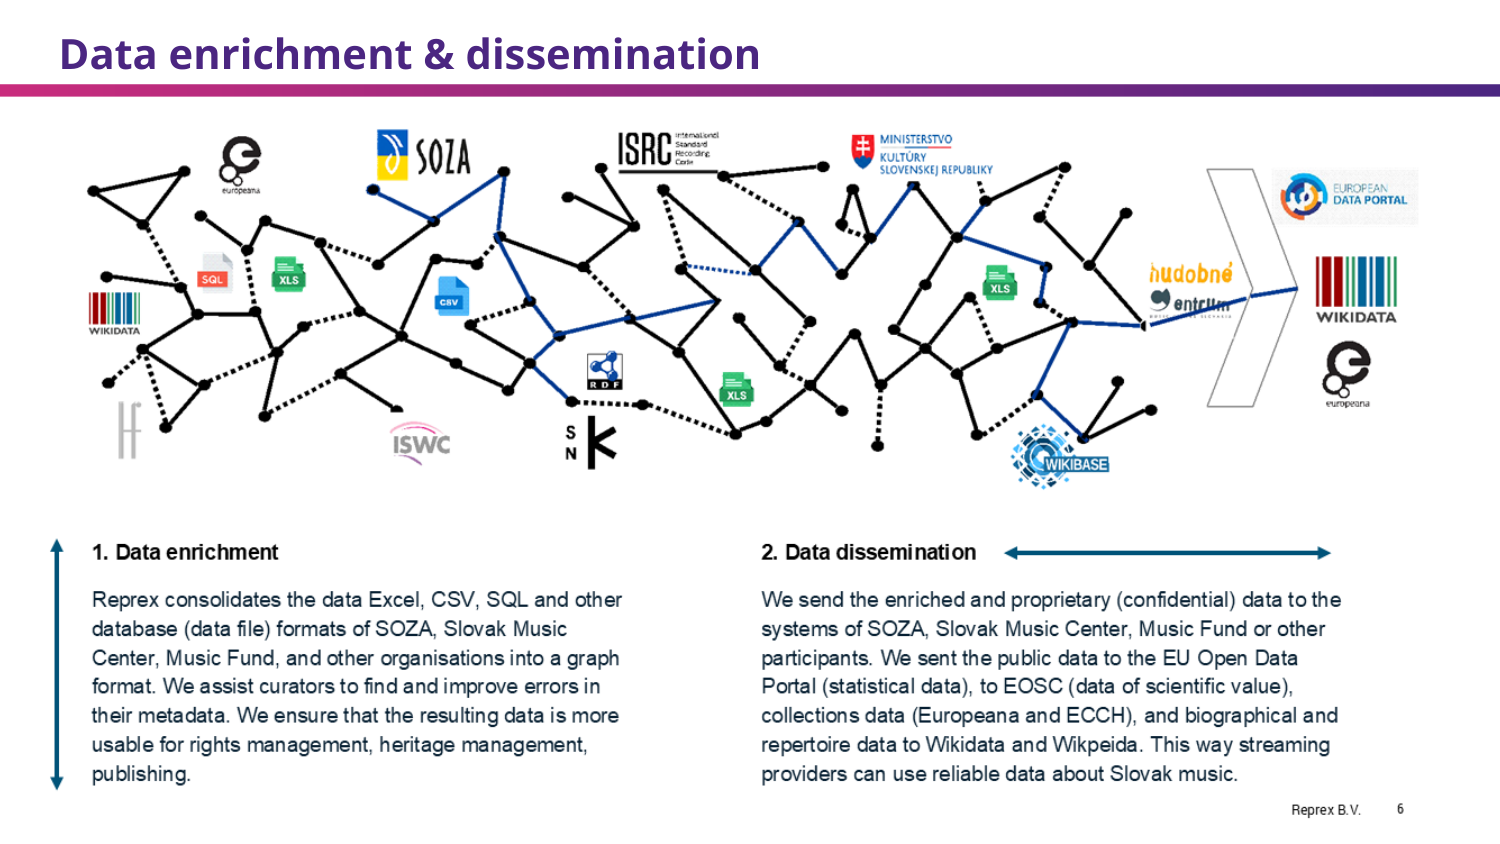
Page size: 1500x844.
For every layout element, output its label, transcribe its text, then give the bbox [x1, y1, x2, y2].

text_box Data enrichment & dissemination [43, 12, 963, 93]
picture [0, 0, 1500, 844]
